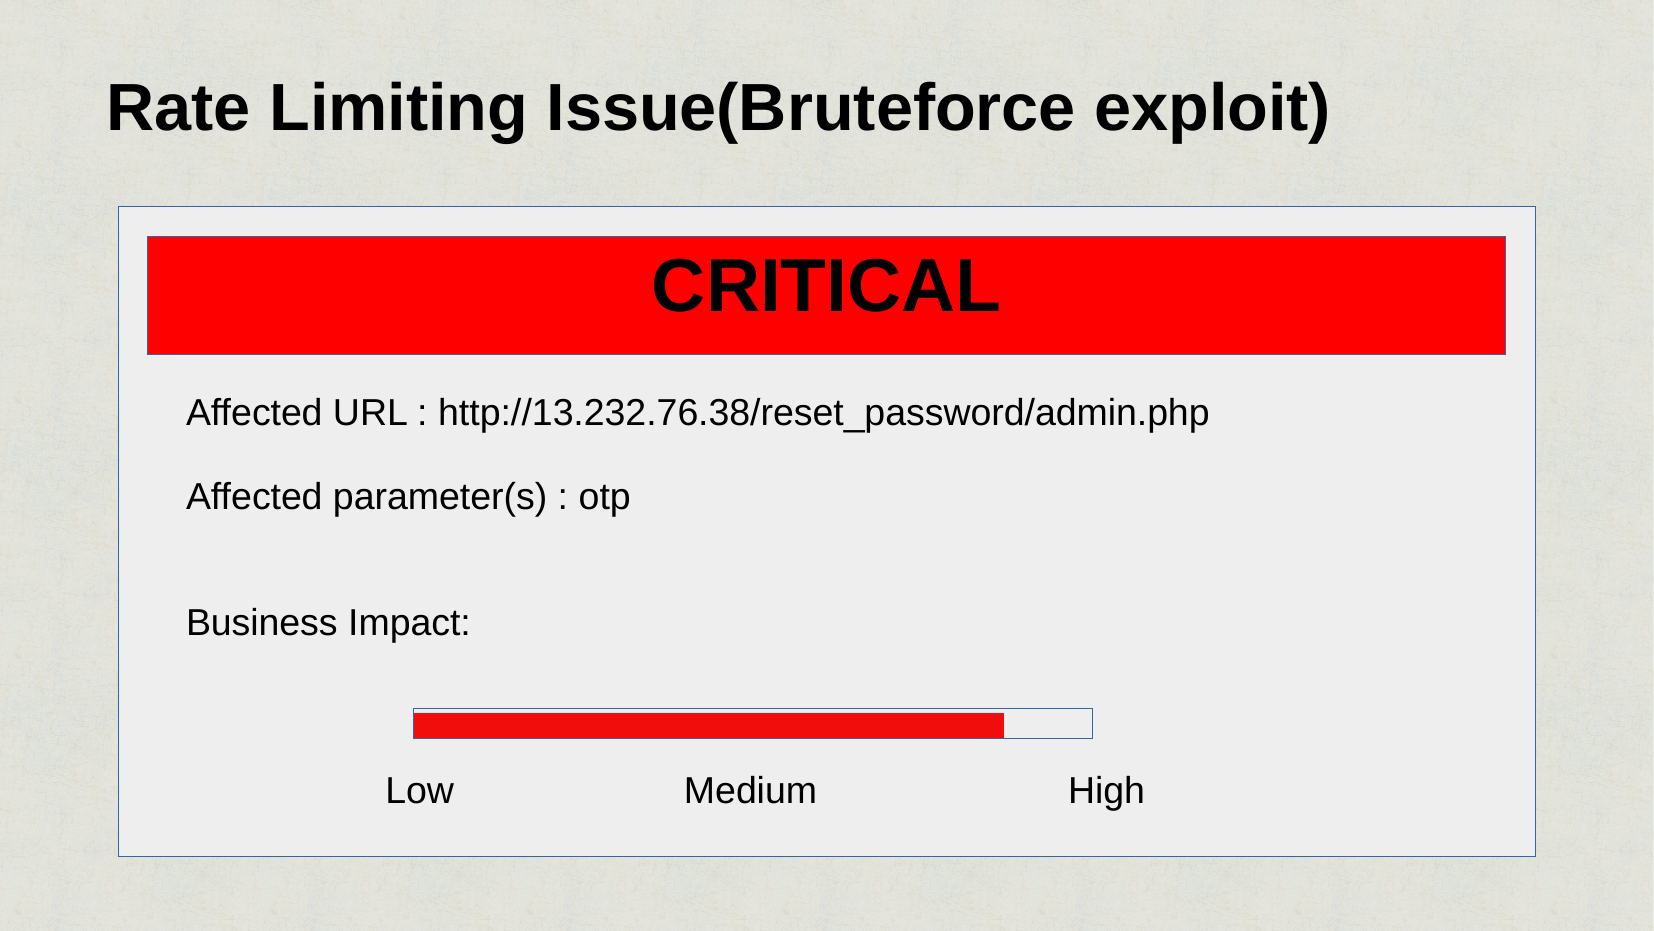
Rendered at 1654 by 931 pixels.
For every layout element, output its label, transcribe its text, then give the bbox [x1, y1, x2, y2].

text_box CRITICAL [147, 236, 1506, 355]
text_box [118, 206, 1536, 857]
picture [0, 0, 1654, 931]
text_box Affected URL : http://13.232.76.38/reset_password/admin.php Affected parameter(s) : otp Business Impact: Low Medium High [171, 383, 1471, 843]
title Rate Limiting Issue(Bruteforce exploit) [106, 29, 1595, 185]
